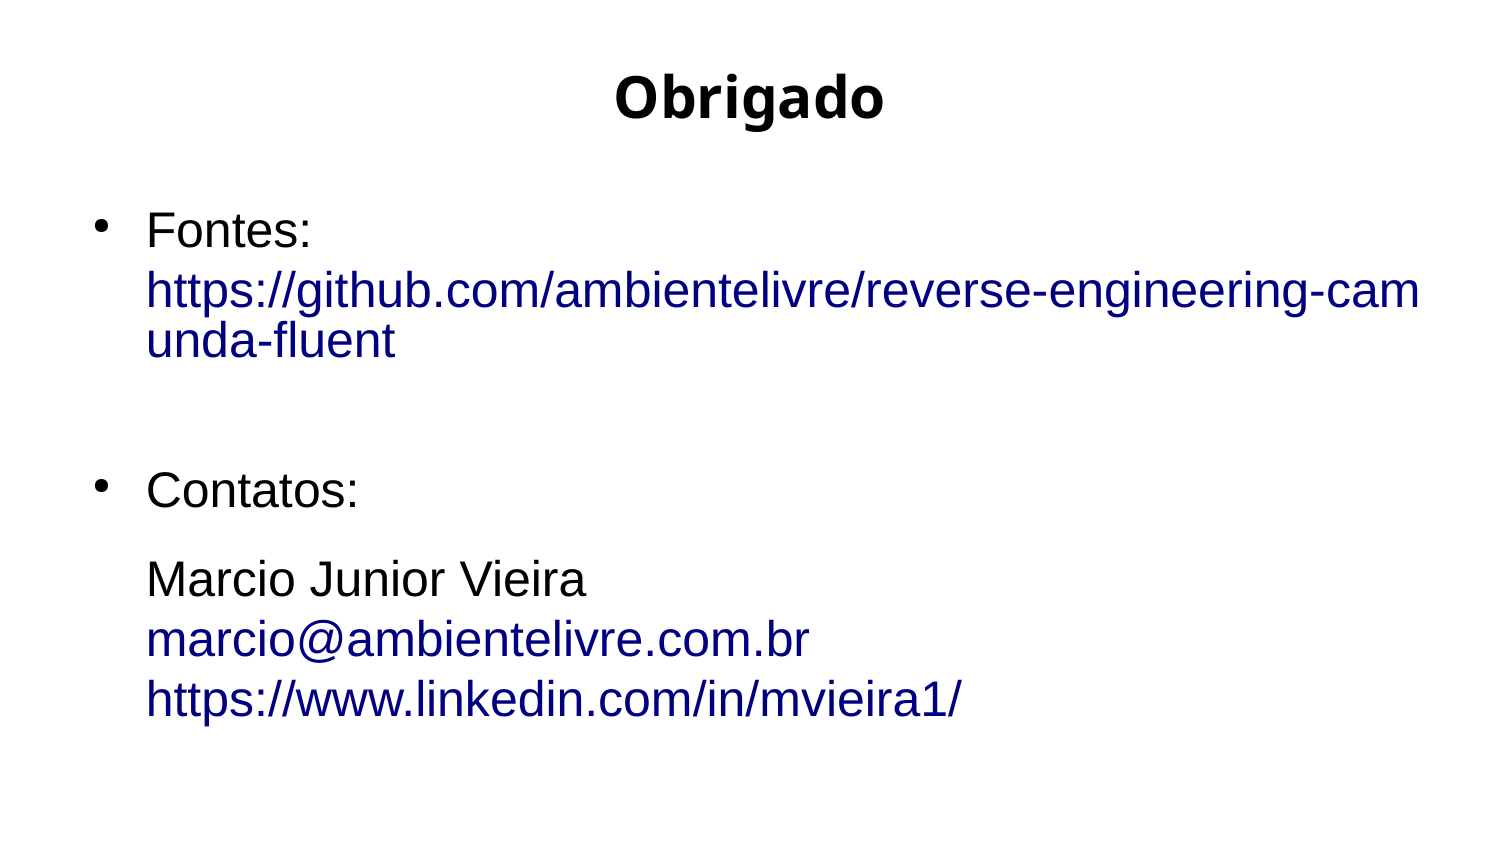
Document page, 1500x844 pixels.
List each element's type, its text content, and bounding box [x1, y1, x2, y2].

list Fontes: https://github.com/ambientelivre/reverse-engineering-camunda-fluent Contatos: Marcio Junior Vieira marcio@ambientelivre.com.br https://www.linkedin.com/in/mvieira1/ [75, 197, 1425, 687]
text_box Obrigado [0, 45, 1500, 146]
